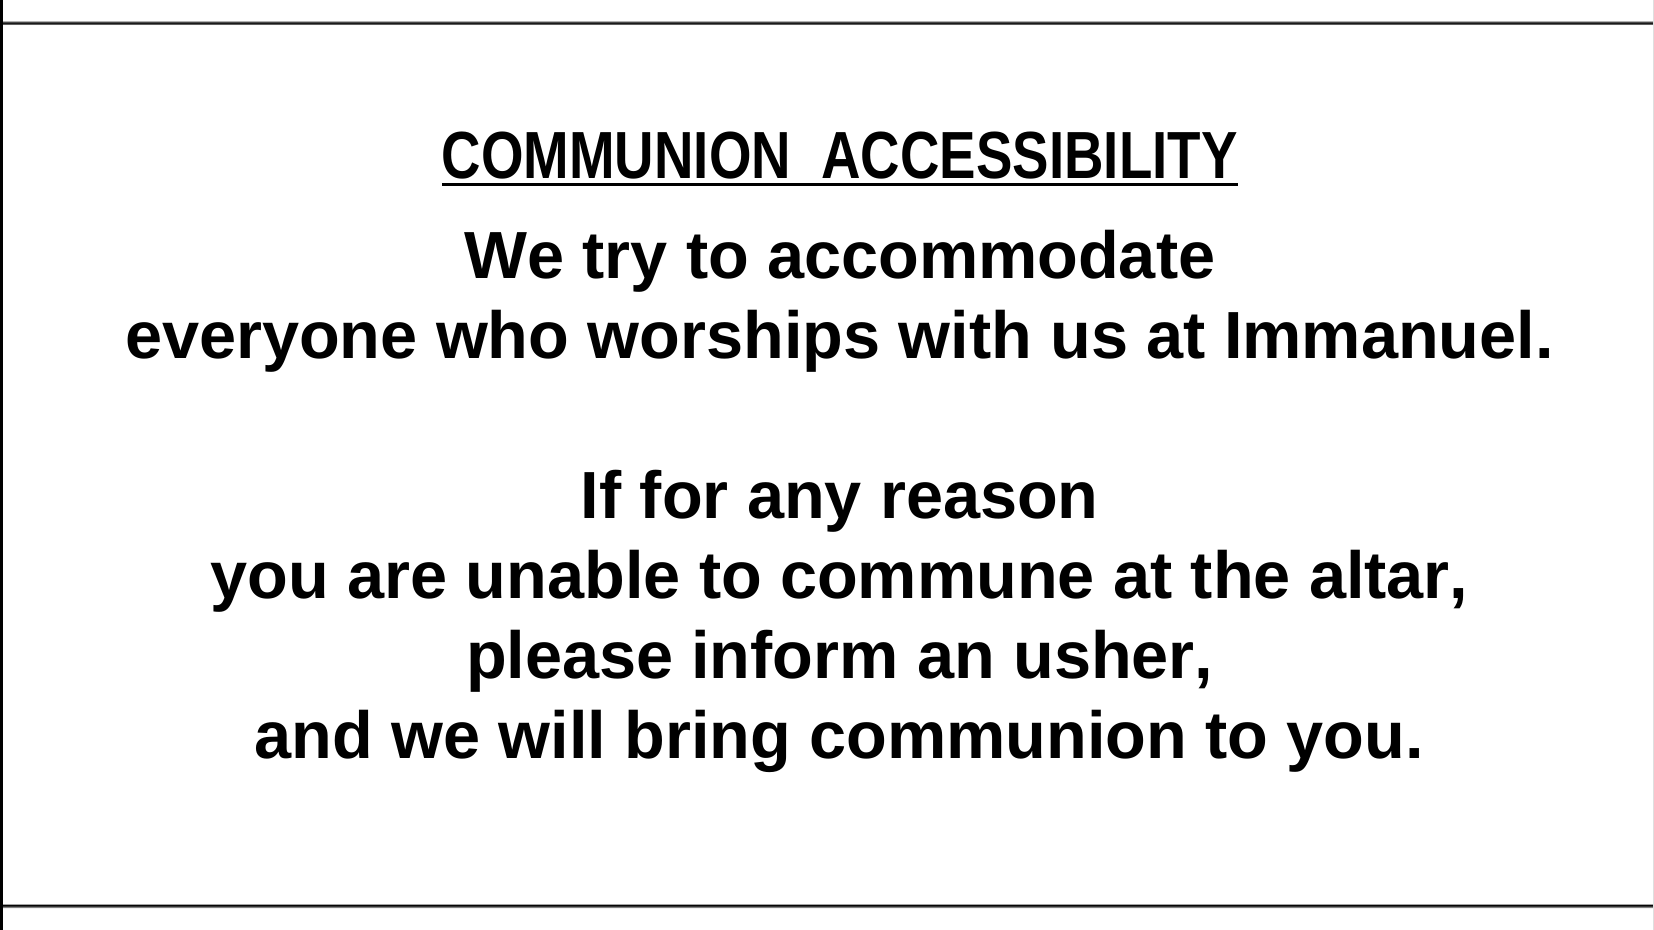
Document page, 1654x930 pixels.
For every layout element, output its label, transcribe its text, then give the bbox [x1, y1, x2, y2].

picture [0, 0, 1654, 930]
text_box COMMUNION ACCESSIBILITY We try to accommodate everyone who worships with us at Immanuel. If for any reason you are unable to commune at the altar, please inform an usher, and we will bring communion to you. [90, 104, 1591, 765]
